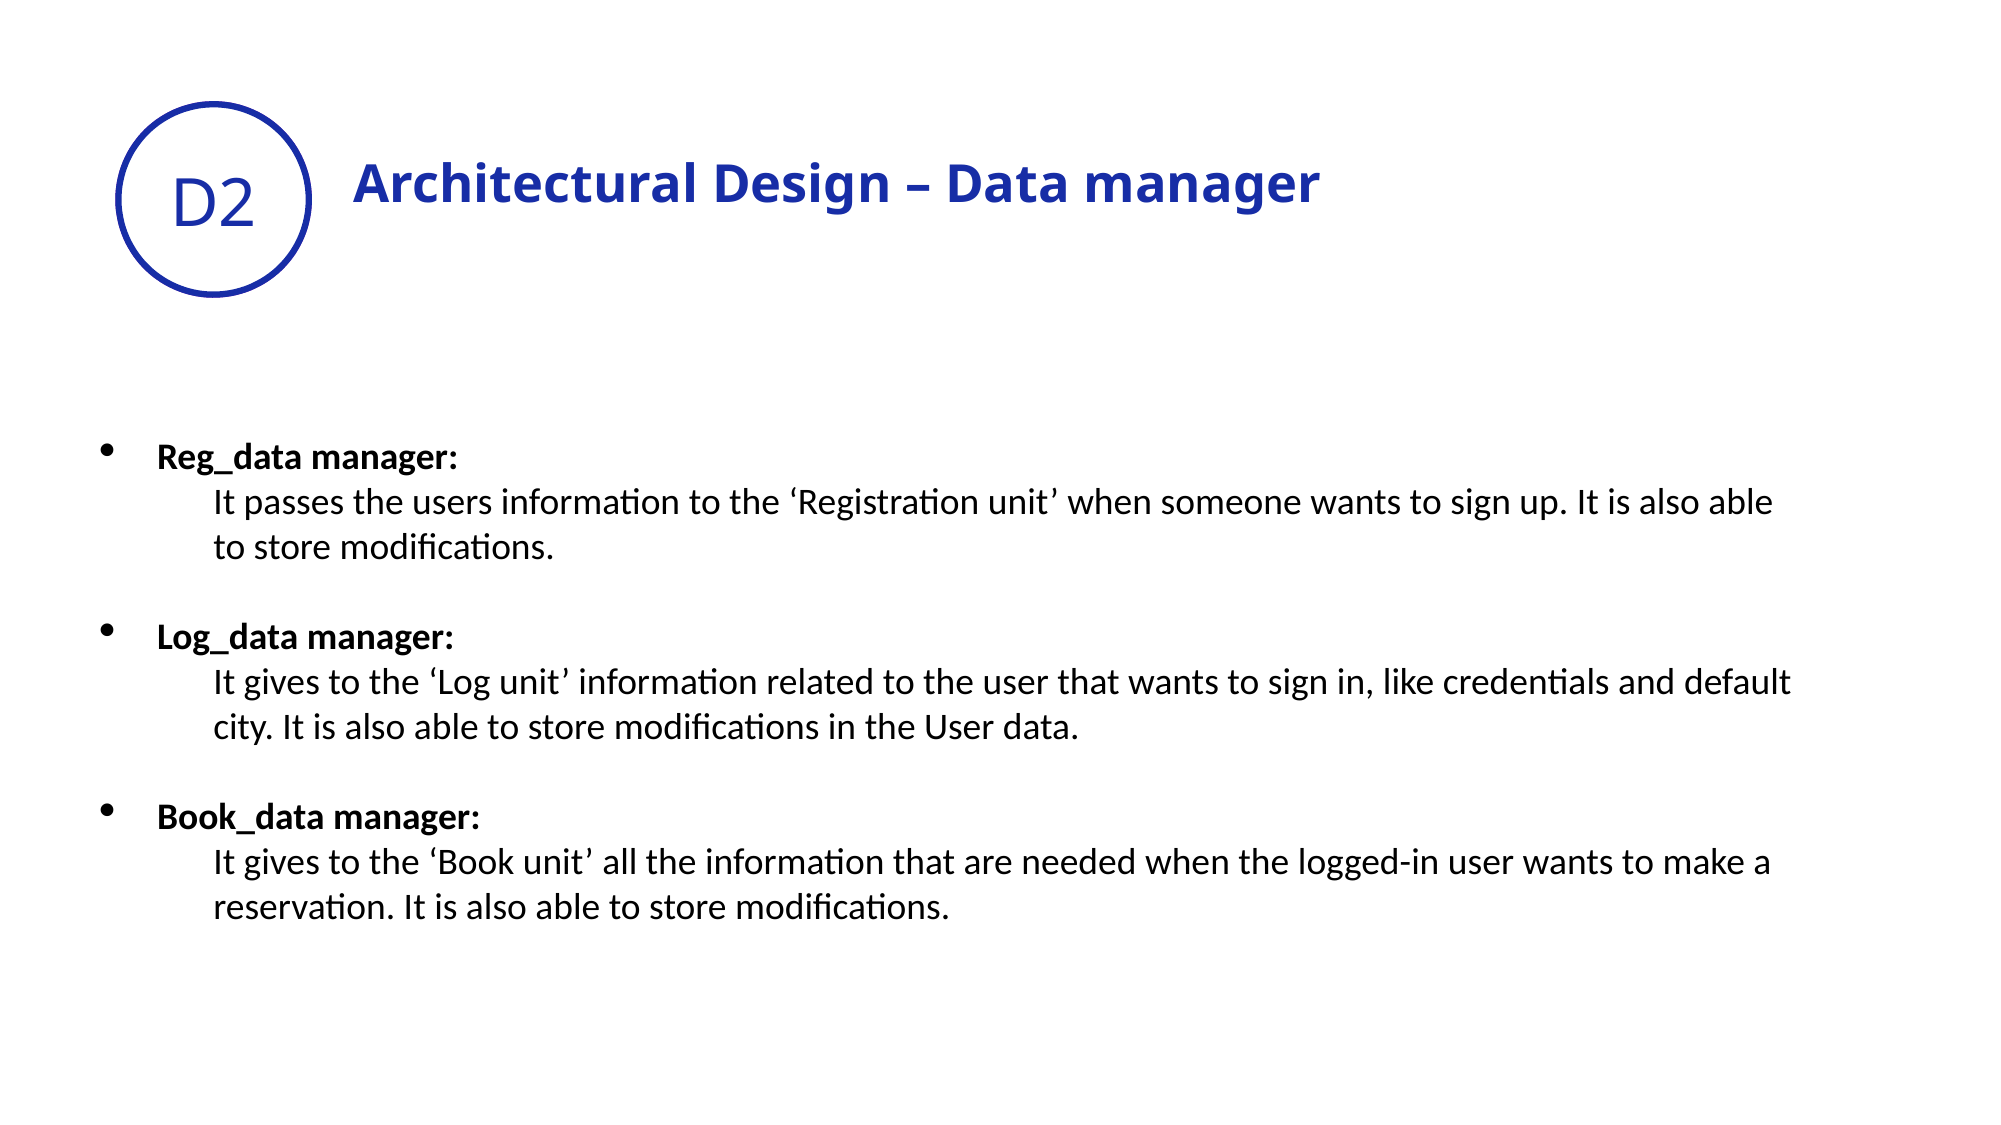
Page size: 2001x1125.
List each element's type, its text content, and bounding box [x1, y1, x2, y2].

text_box Reg_data manager: It passes the users information to the ‘Registration unit’ when someone wants to sign up. It is also able to store modifications. Log_data manager: It gives to the ‘Log unit’ information related to the user that wants to sign in, like credentials and default city. It is also able to store modifications in the User data. Book_data manager: It gives to the ‘Book unit’ all the information that are needed when the logged-in user wants to make a reservation. It is also able to store modifications. [85, 424, 1902, 940]
text_box D2 [118, 104, 309, 295]
list Architectural Design – Data manager [338, 149, 1649, 223]
